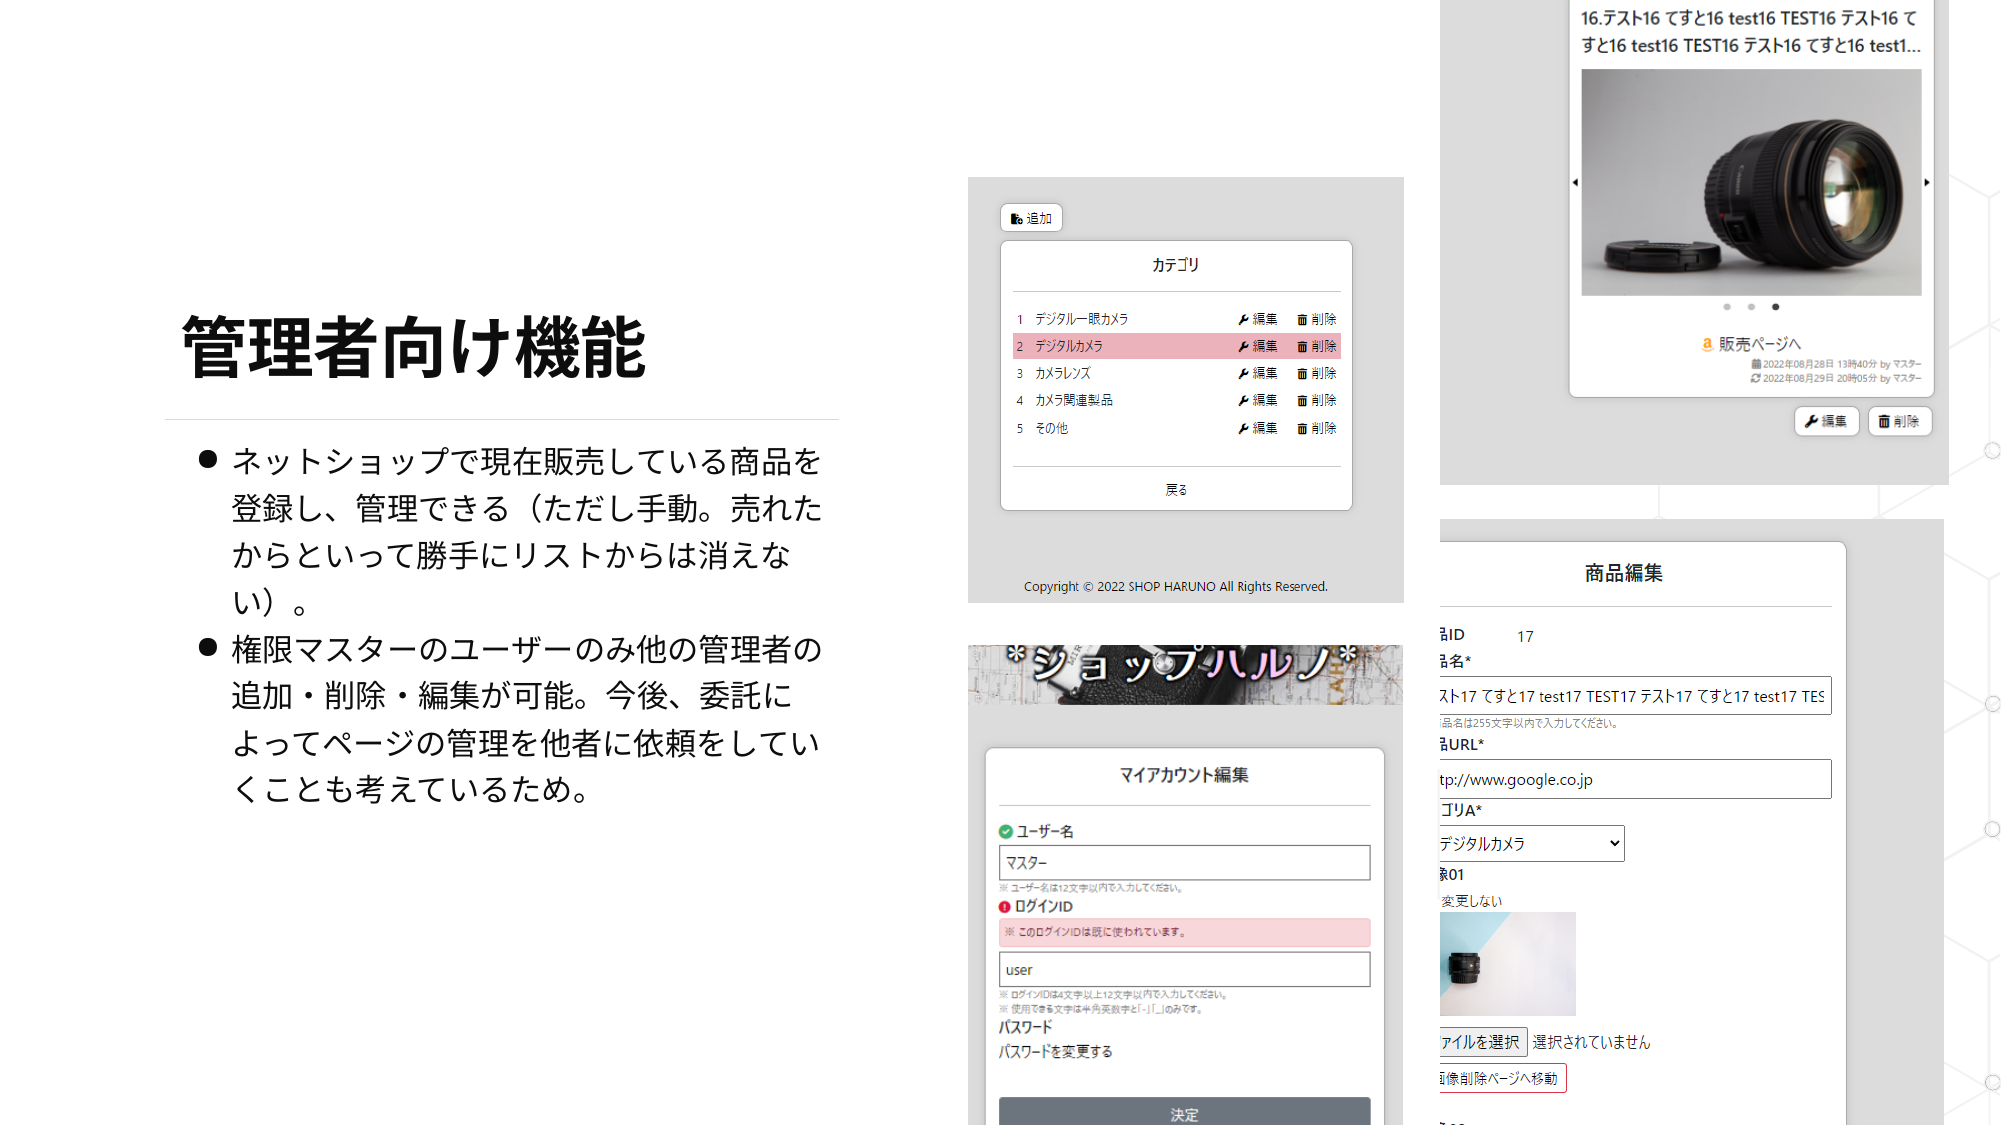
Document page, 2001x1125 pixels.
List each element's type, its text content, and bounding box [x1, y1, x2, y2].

text_box 管理者向け機能 [165, 307, 968, 399]
picture [1440, 519, 1944, 1125]
picture [968, 177, 1404, 603]
picture [1440, 0, 1949, 485]
picture [968, 645, 1403, 1125]
text_box ネットショップで現在販売している商品を登録し、管理できる（ただし手動。売れたからといって勝手にリストからは消えない）。 権限マスターのユーザーのみ他の管理者の追加・削除・編集が可能。今後、委託によってページの管理を他者に依頼をしていくことも考えているため。 [180, 425, 857, 816]
